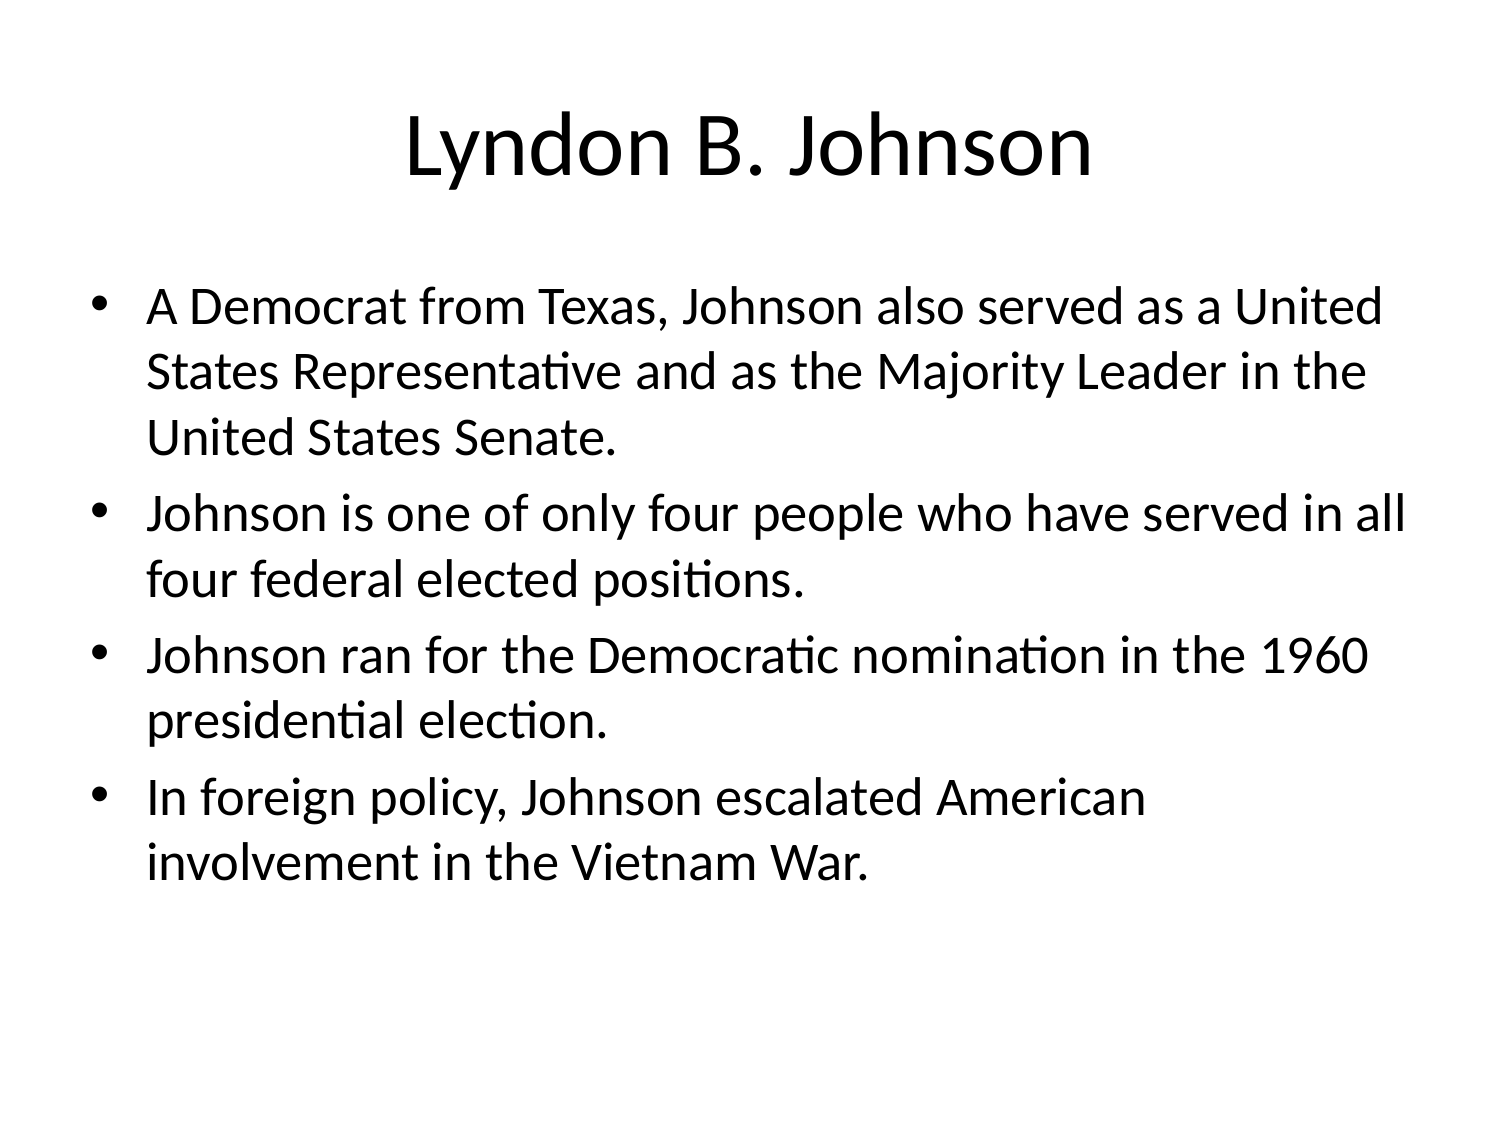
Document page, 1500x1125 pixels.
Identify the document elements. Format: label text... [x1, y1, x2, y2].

title Lyndon B. Johnson [75, 45, 1425, 233]
list A Democrat from Texas, Johnson also served as a United States Representative and as the Majority Leader in the United States Senate. Johnson is one of only four people who have served in all four federal elected positions. Johnson ran for the Democratic nomination in the 1960 presidential election. In foreign policy, Johnson escalated American involvement in the Vietnam War. [75, 262, 1425, 1005]
